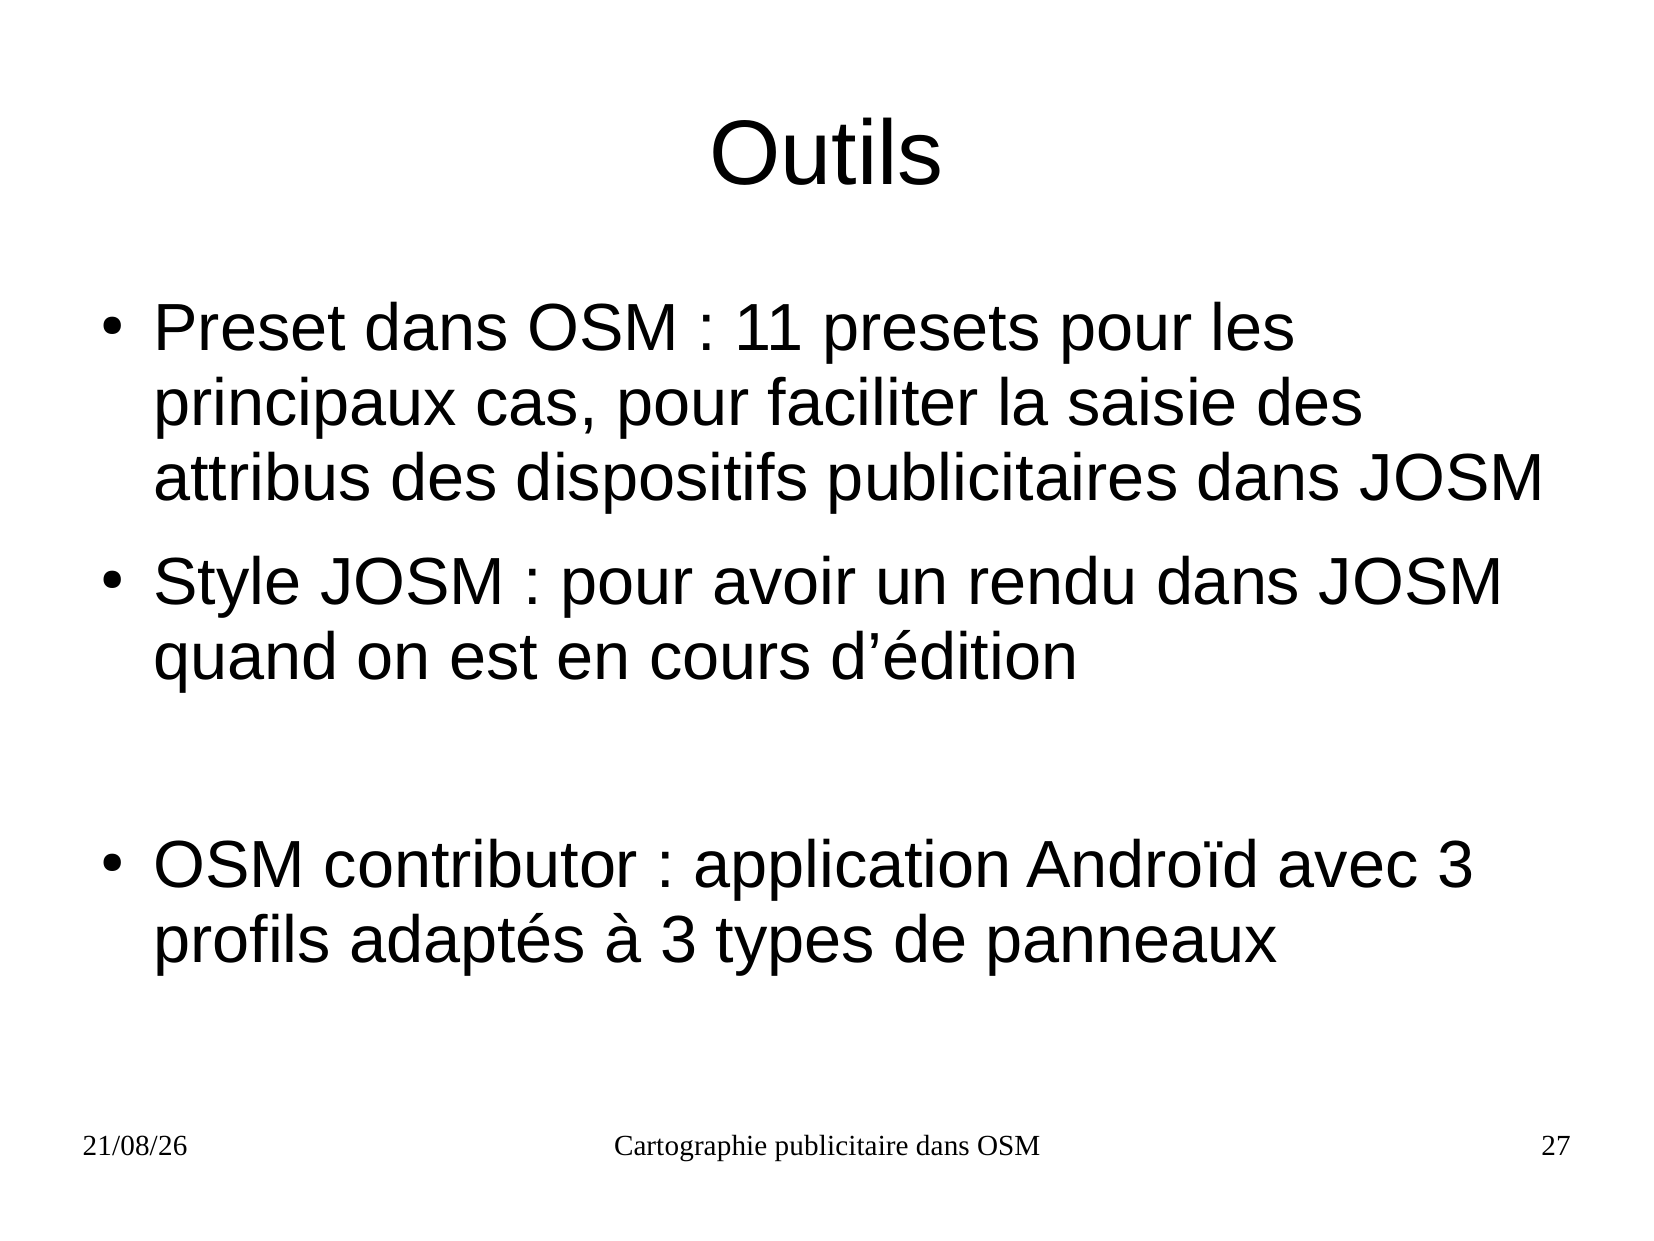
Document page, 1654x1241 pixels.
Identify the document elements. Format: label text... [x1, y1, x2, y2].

list Preset dans OSM : 11 presets pour les principaux cas, pour faciliter la saisie des attribus des dispositifs publicitaires dans JOSM Style JOSM : pour avoir un rendu dans JOSM quand on est en cours d’édition OSM contributor : application Androïd avec 3 profils adaptés à 3 types de panneaux [82, 290, 1571, 1010]
title Outils [82, 49, 1571, 257]
